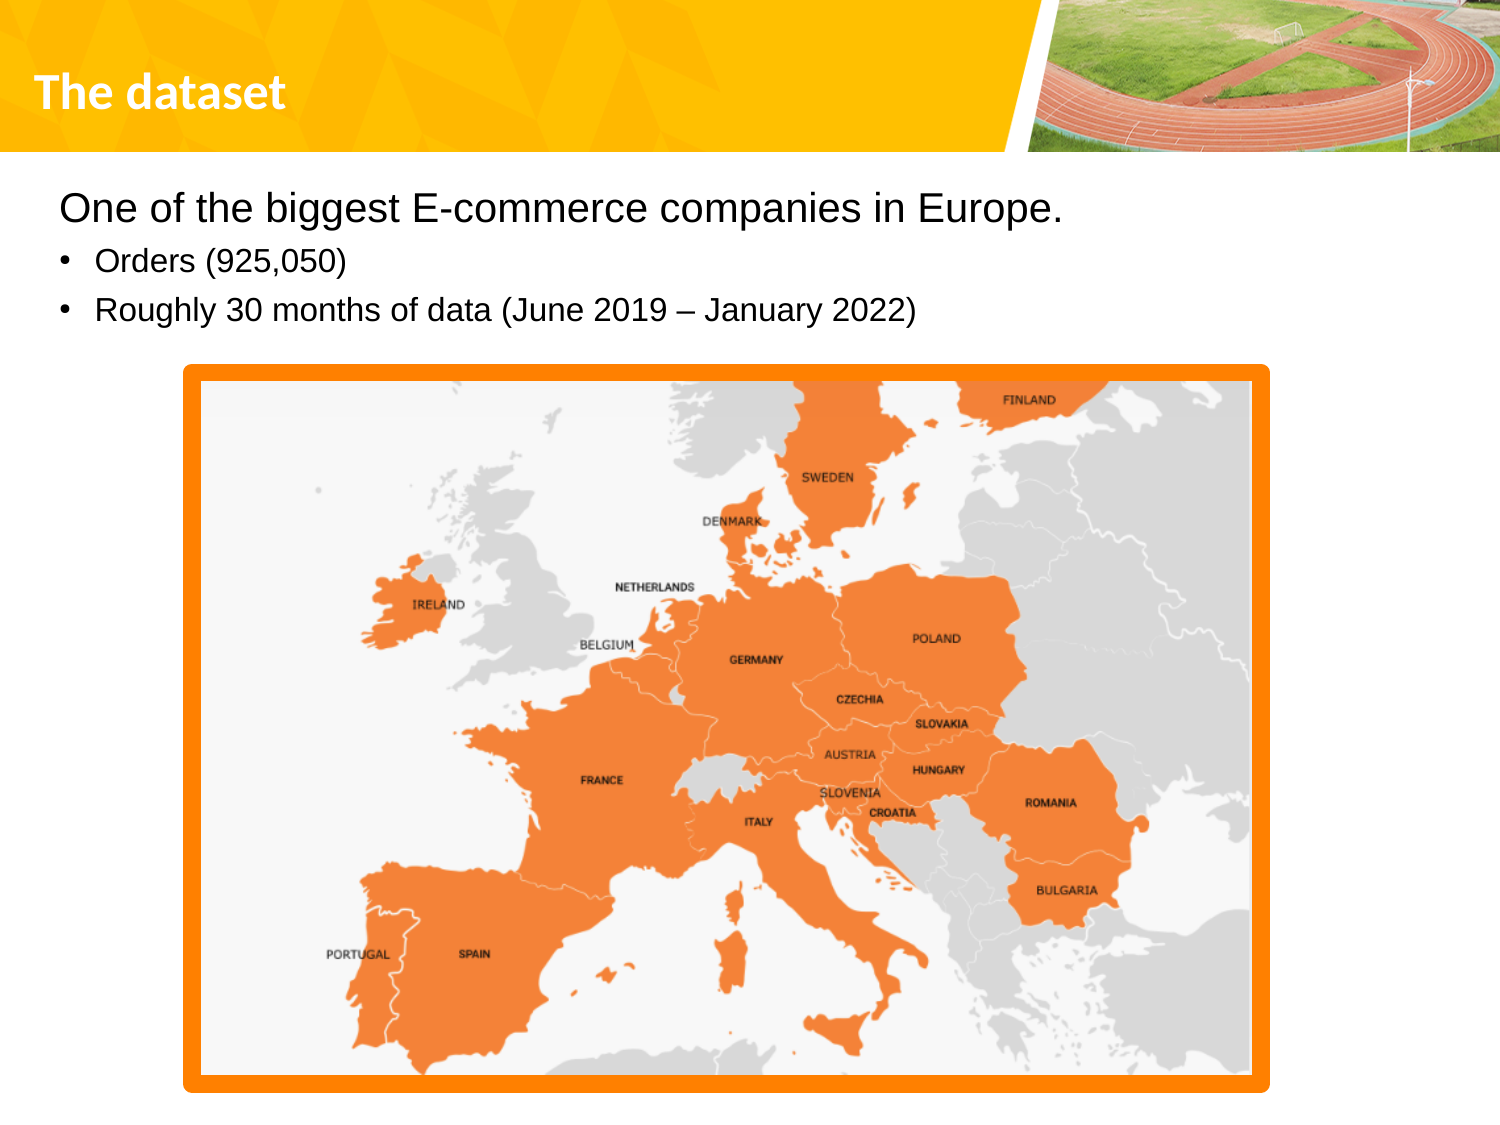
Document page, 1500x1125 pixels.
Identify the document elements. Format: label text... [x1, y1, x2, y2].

title The dataset [18, 23, 1276, 155]
picture [0, 0, 1500, 1125]
text_box One of the biggest E-commerce companies in Europe. Orders (925,050) Roughly 30 months of data (June 2019 – January 2022) [44, 177, 1158, 383]
